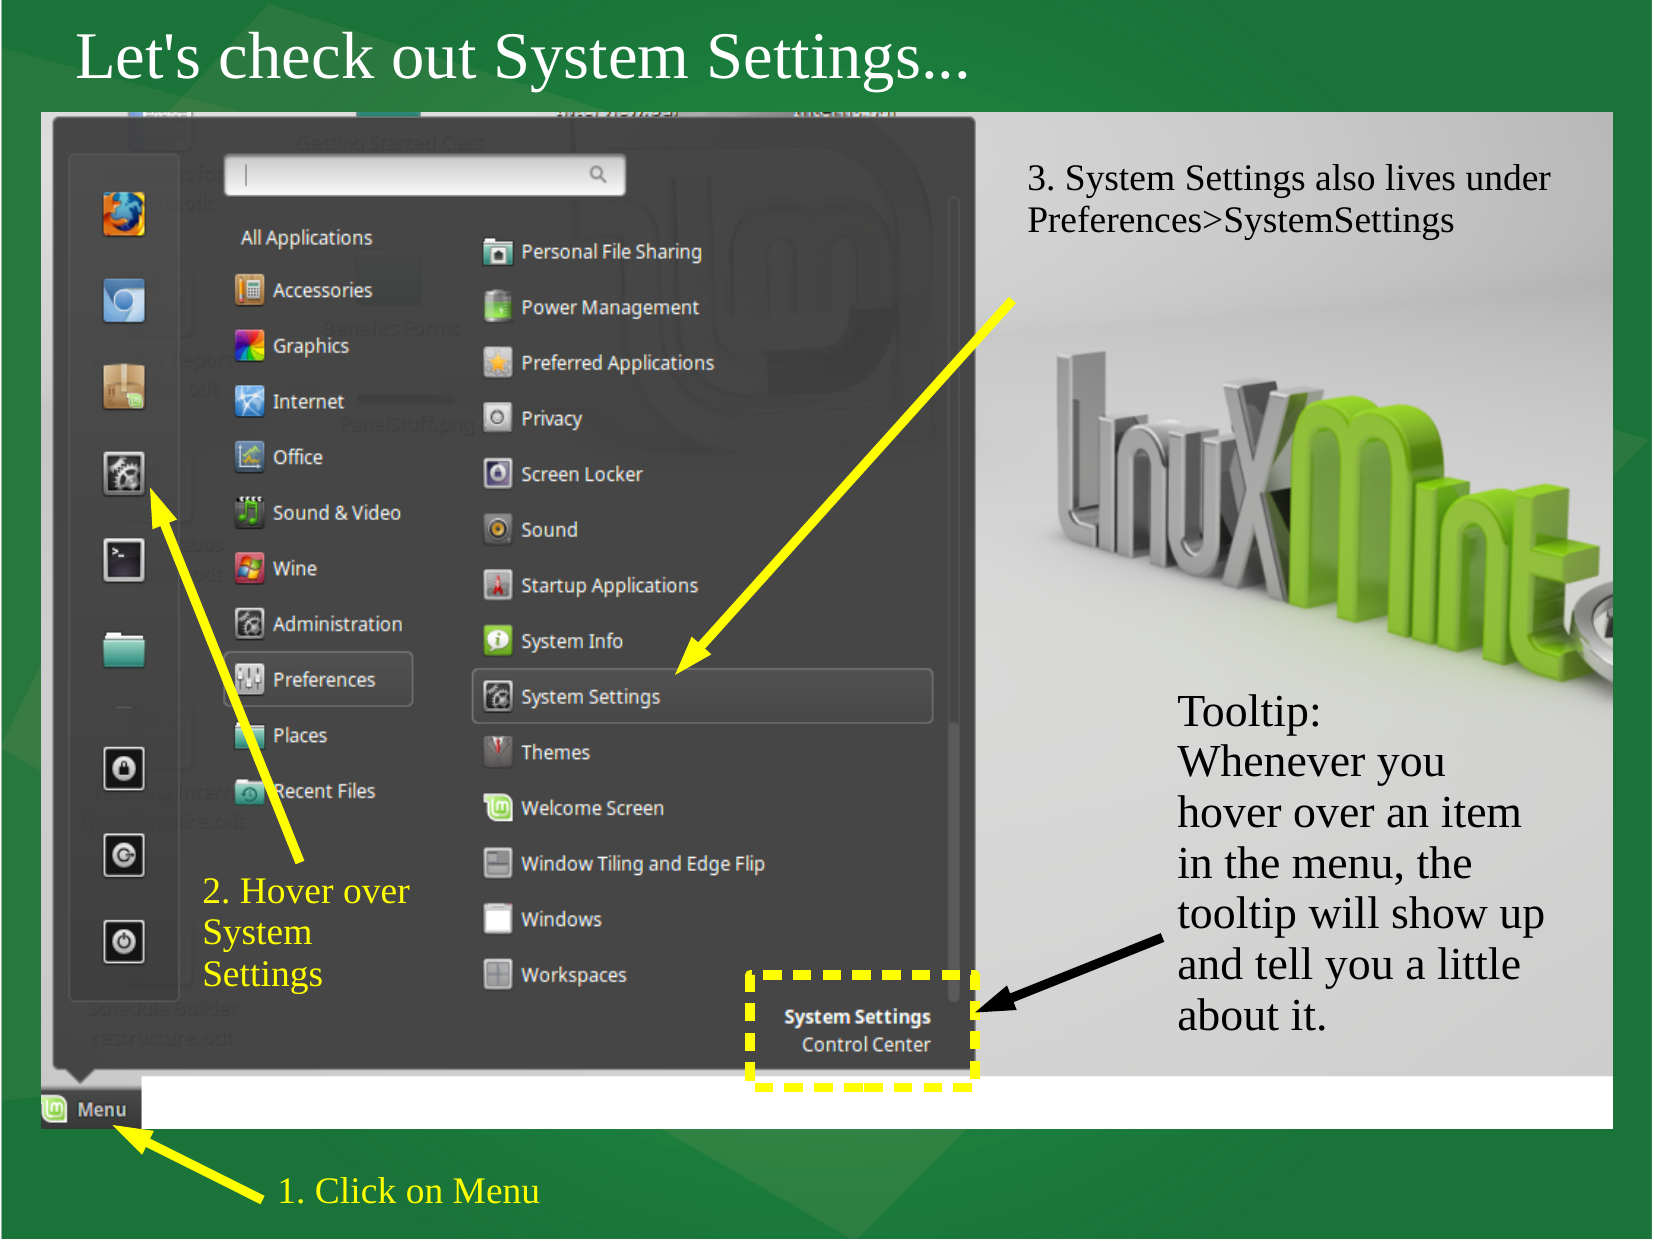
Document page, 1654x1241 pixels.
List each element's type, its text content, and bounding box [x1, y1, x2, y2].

title Let's check out System Settings... [75, 0, 1564, 113]
text_box 2. Hover over System Settings [187, 862, 451, 1013]
text_box [750, 974, 976, 1088]
text_box 3. System Settings also lives under Preferences>SystemSettings [1012, 150, 1613, 526]
text_box Tooltip: Whenever you hover over an item in the menu, the tooltip will show up and tell you a little about it. [1162, 678, 1576, 1051]
text_box 1. Click on Menu [262, 1162, 863, 1220]
picture [0, 0, 1652, 1241]
